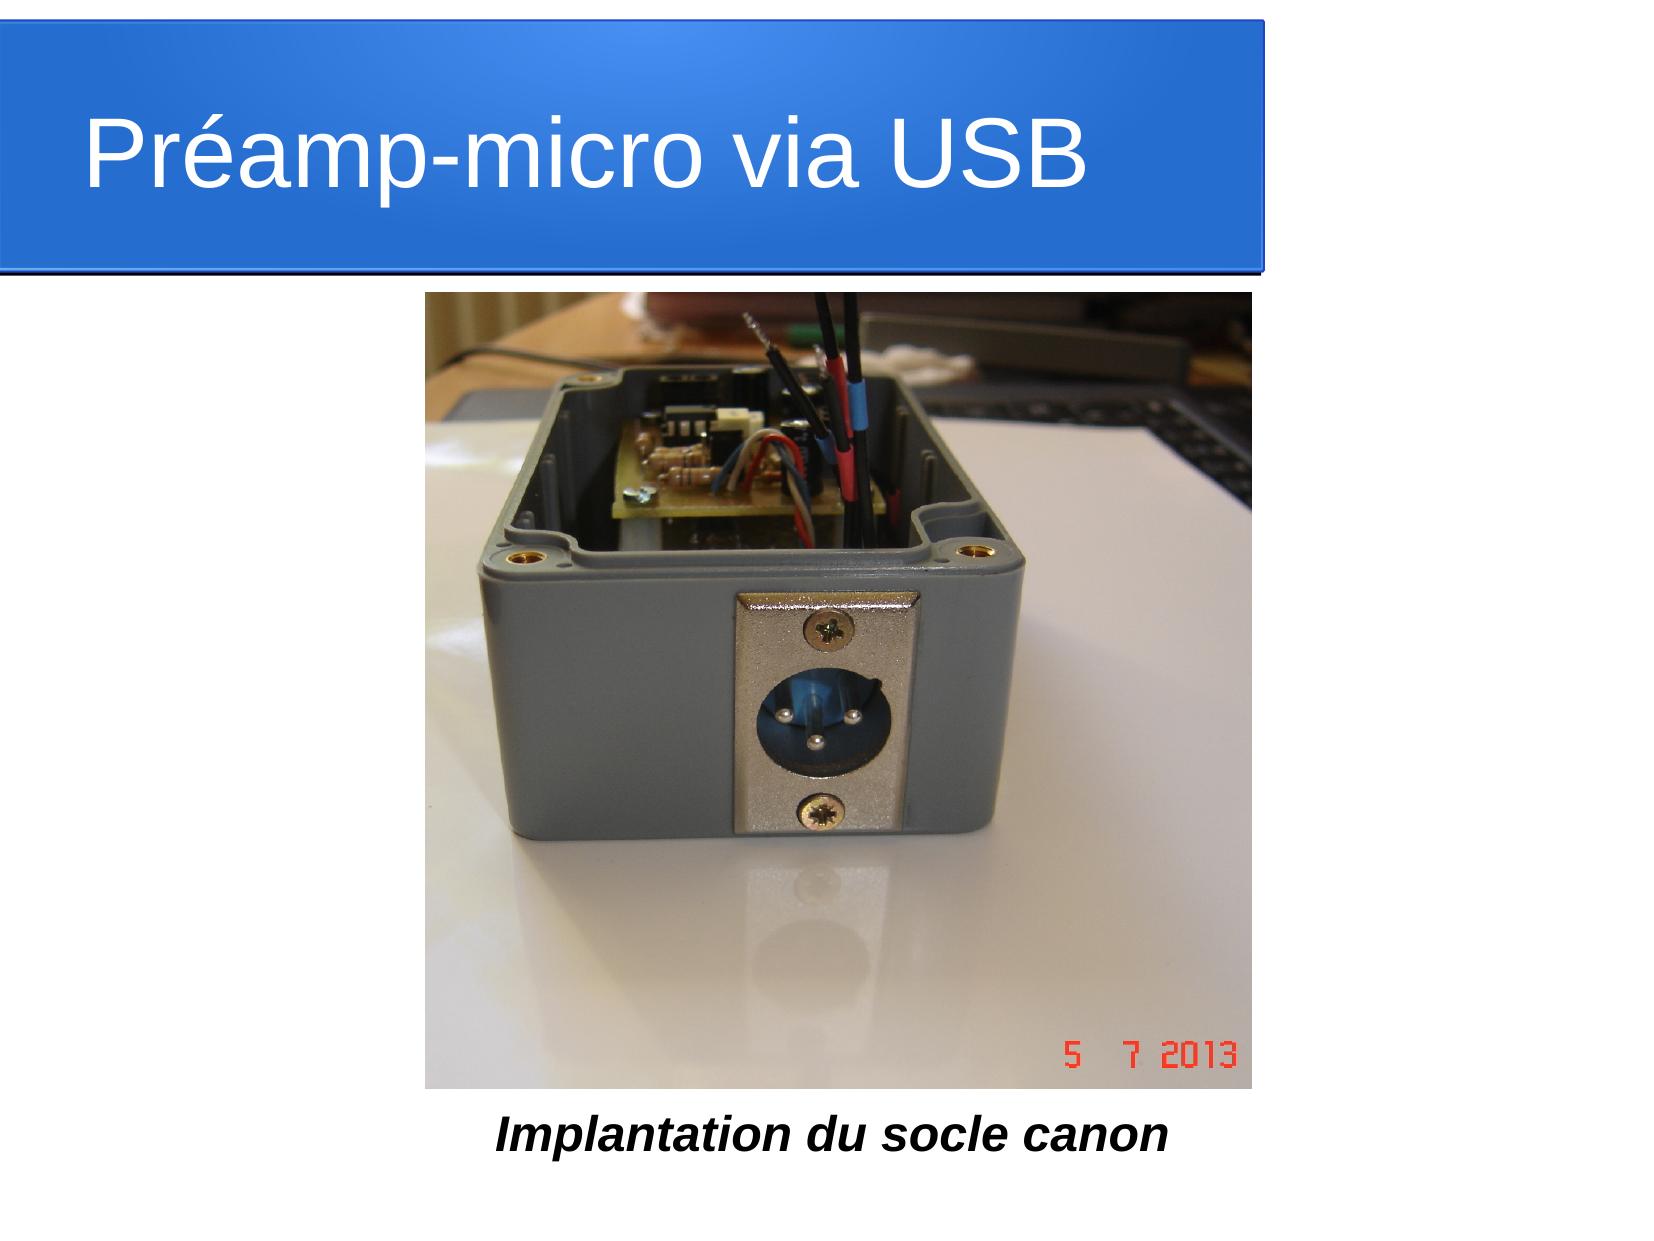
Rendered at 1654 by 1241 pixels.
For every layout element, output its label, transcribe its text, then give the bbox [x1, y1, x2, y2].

title Préamp-micro via USB [82, 49, 1250, 257]
picture [425, 292, 1252, 1089]
text_box Implantation du socle canon [307, 1098, 1359, 1170]
